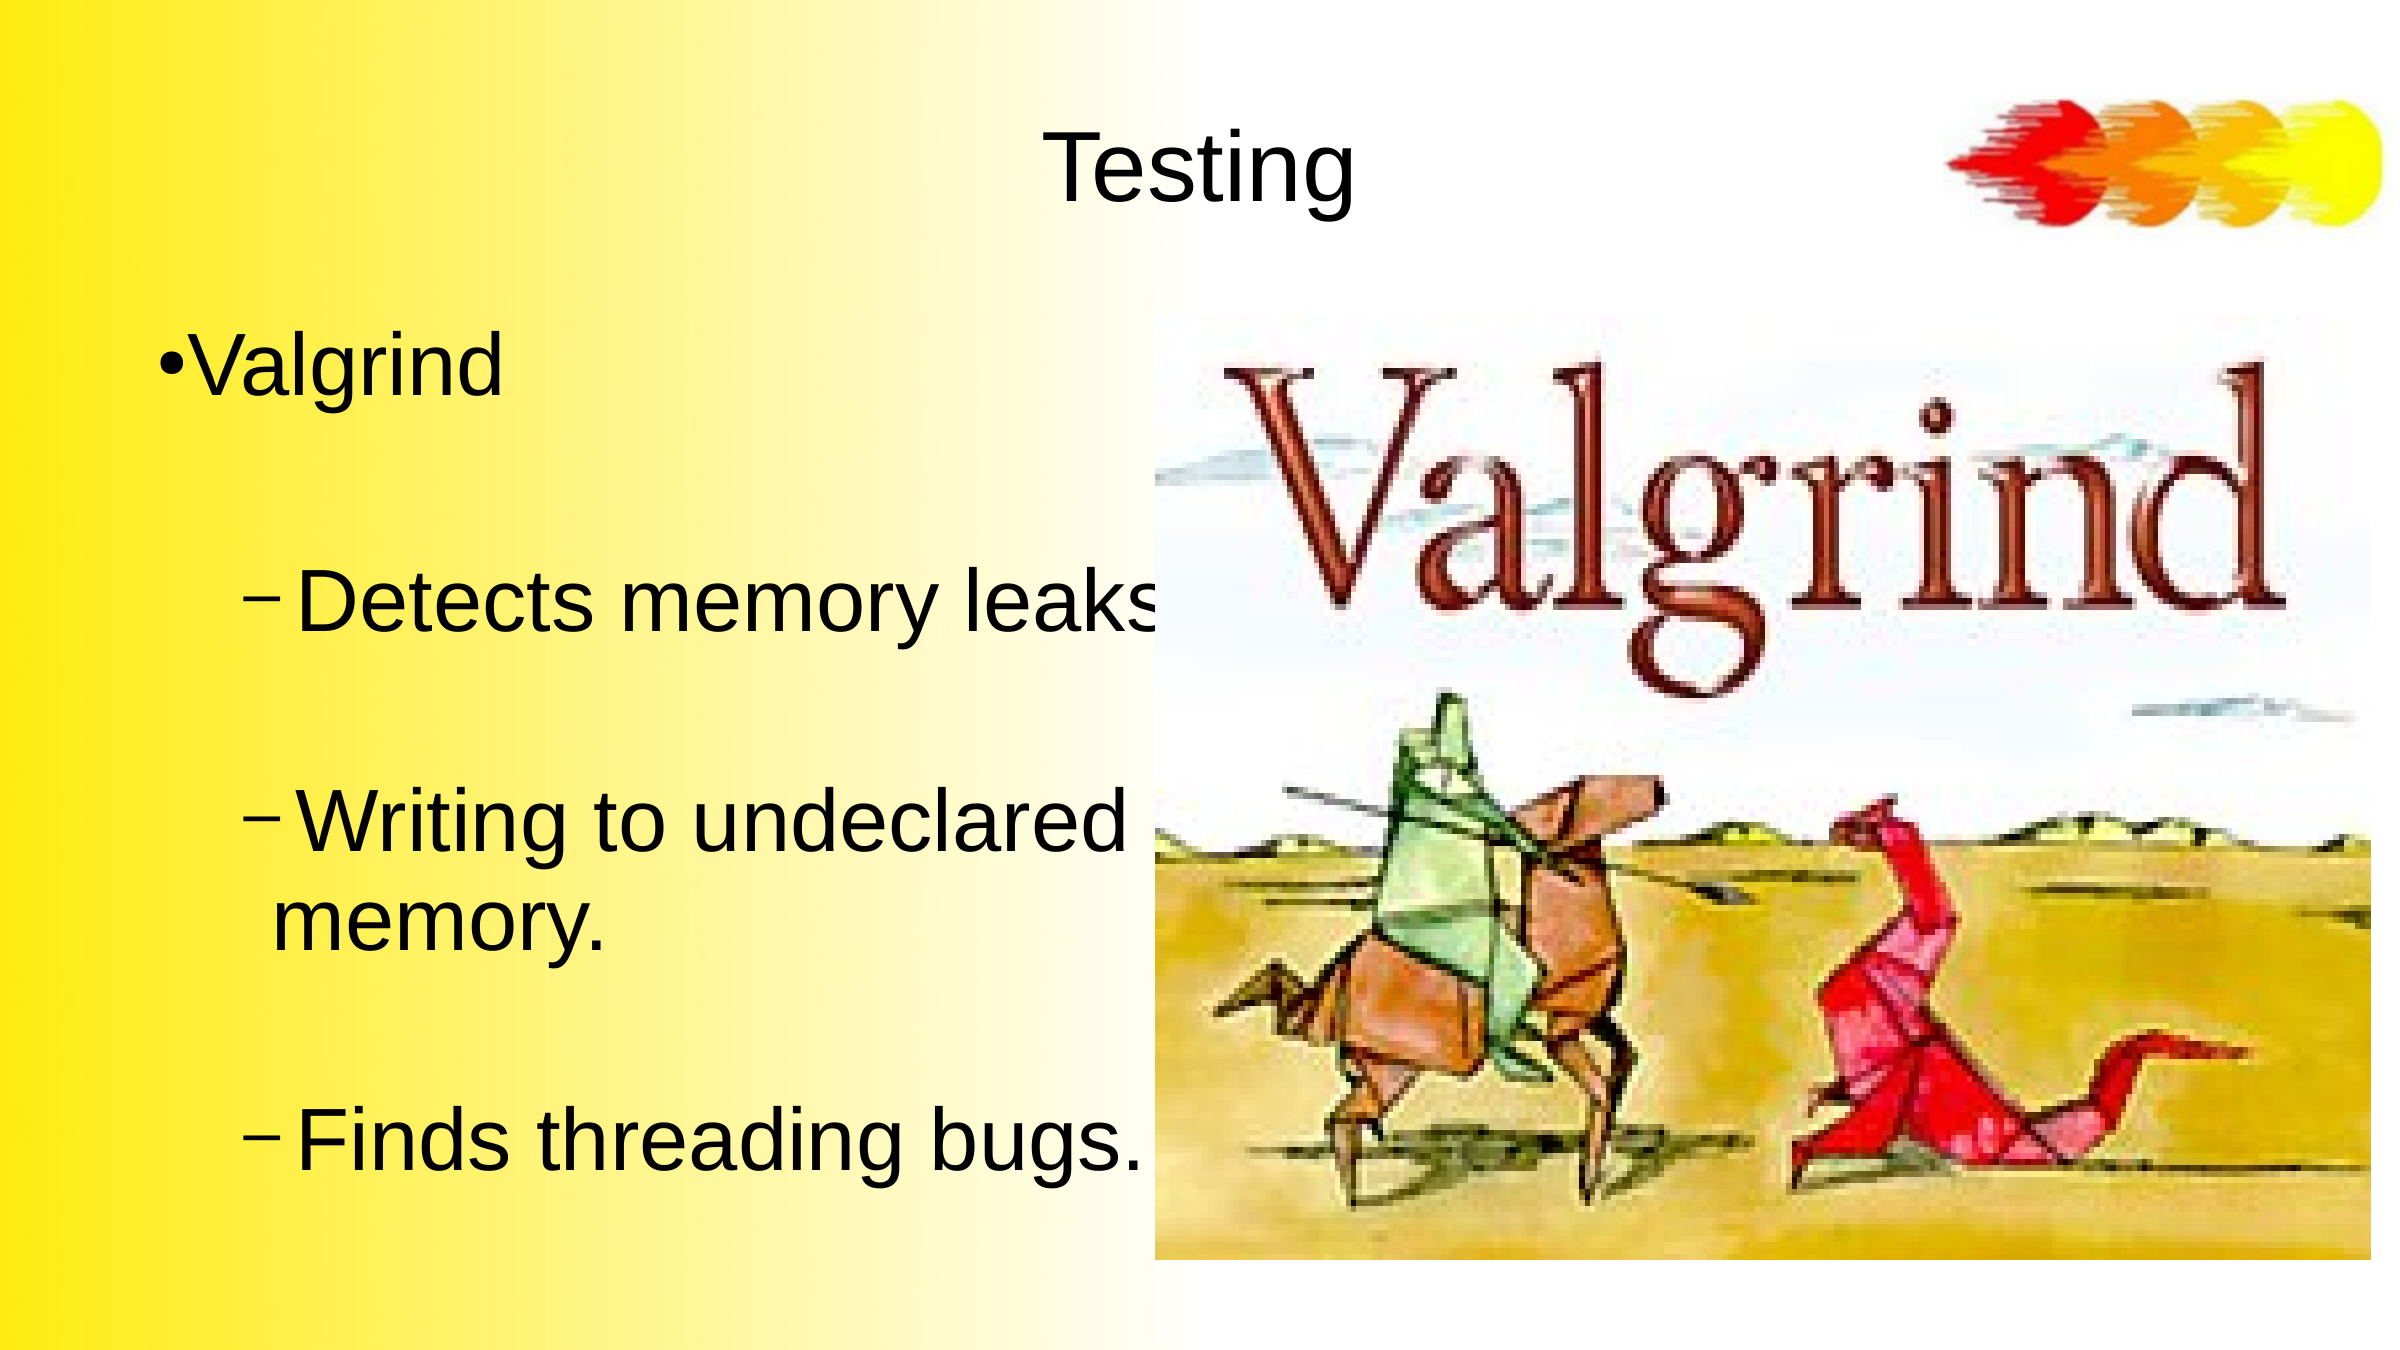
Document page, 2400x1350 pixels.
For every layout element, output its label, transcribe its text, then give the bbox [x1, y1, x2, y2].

list Valgrind Detects memory leaks. Writing to undeclared memory. Finds threading bugs. [145, 315, 1201, 1291]
picture [0, 0, 2400, 1350]
title Testing [120, 53, 2280, 280]
